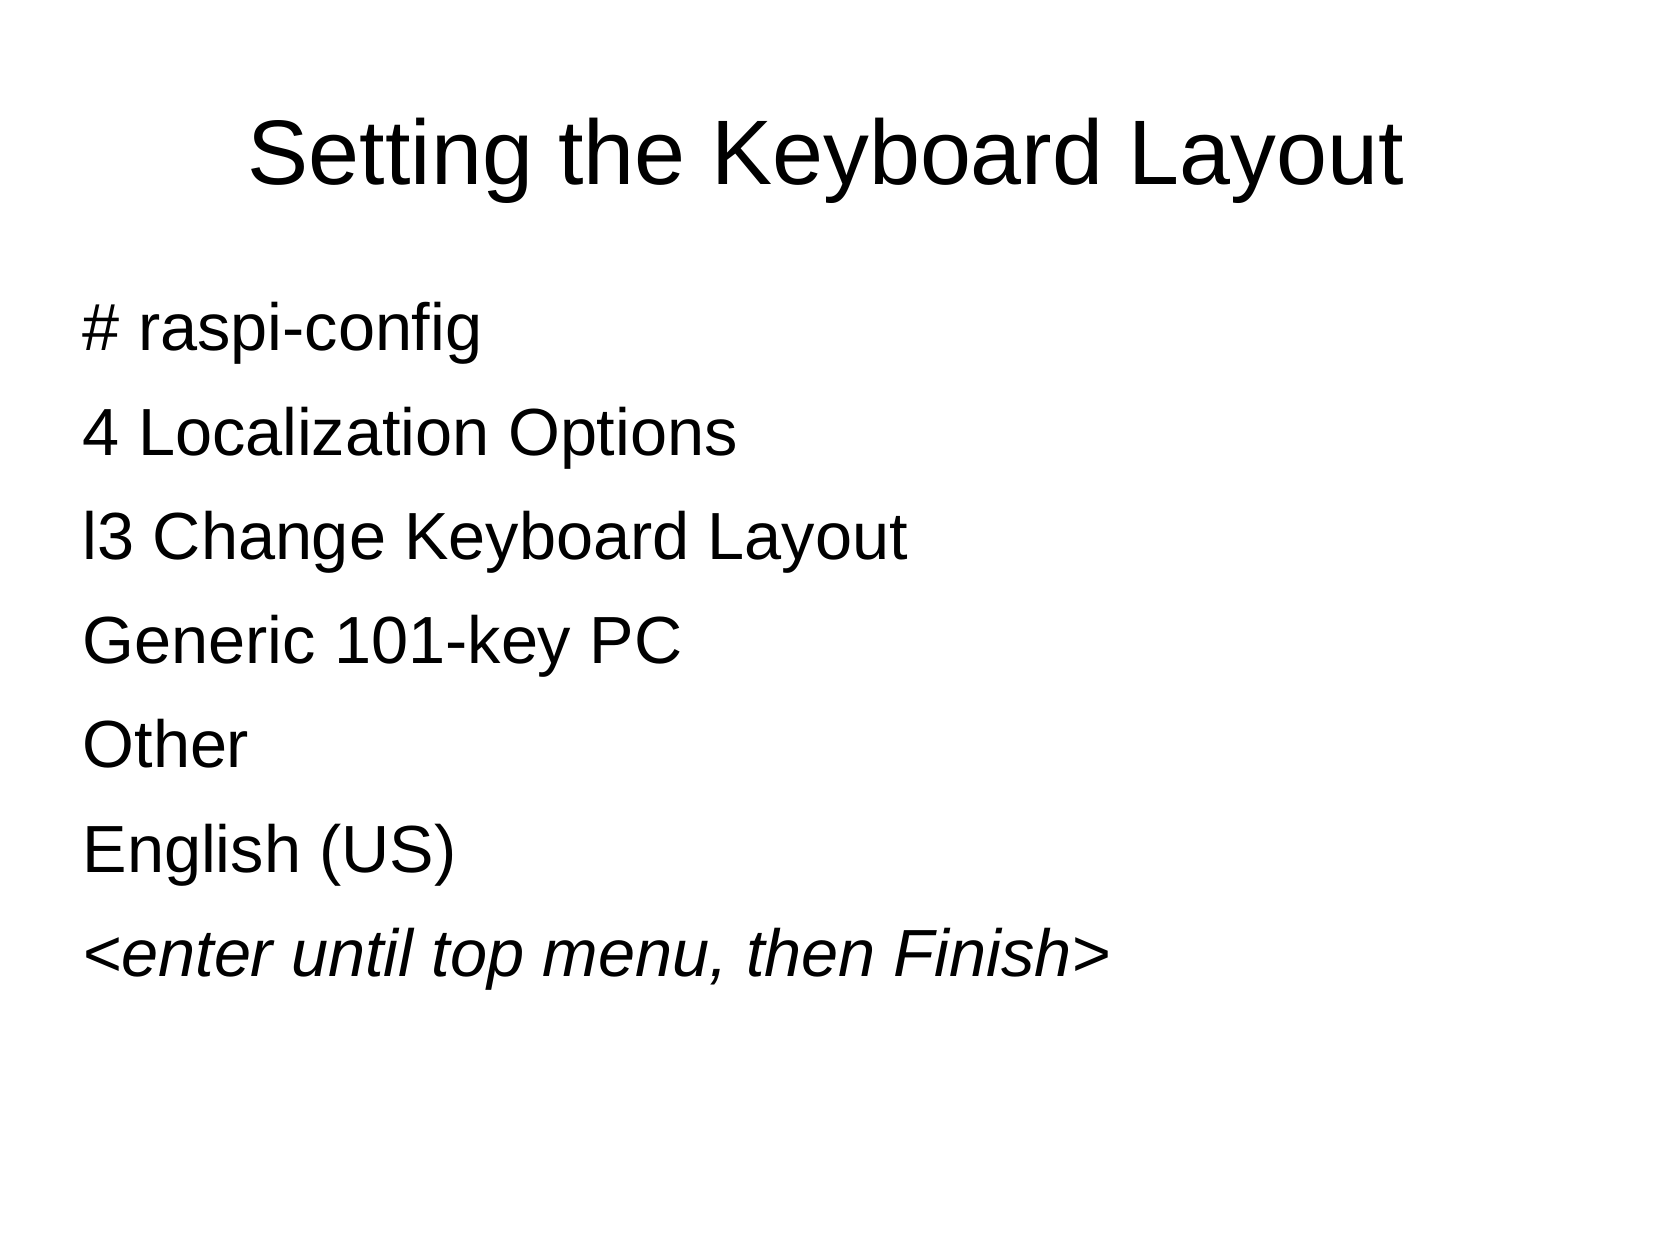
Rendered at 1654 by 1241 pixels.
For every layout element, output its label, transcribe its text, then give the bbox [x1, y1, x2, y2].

title Setting the Keyboard Layout [82, 49, 1571, 257]
list # raspi-config 4 Localization Options l3 Change Keyboard Layout Generic 101-key PC Other English (US) <enter until top menu, then Finish> [82, 290, 1538, 1010]
